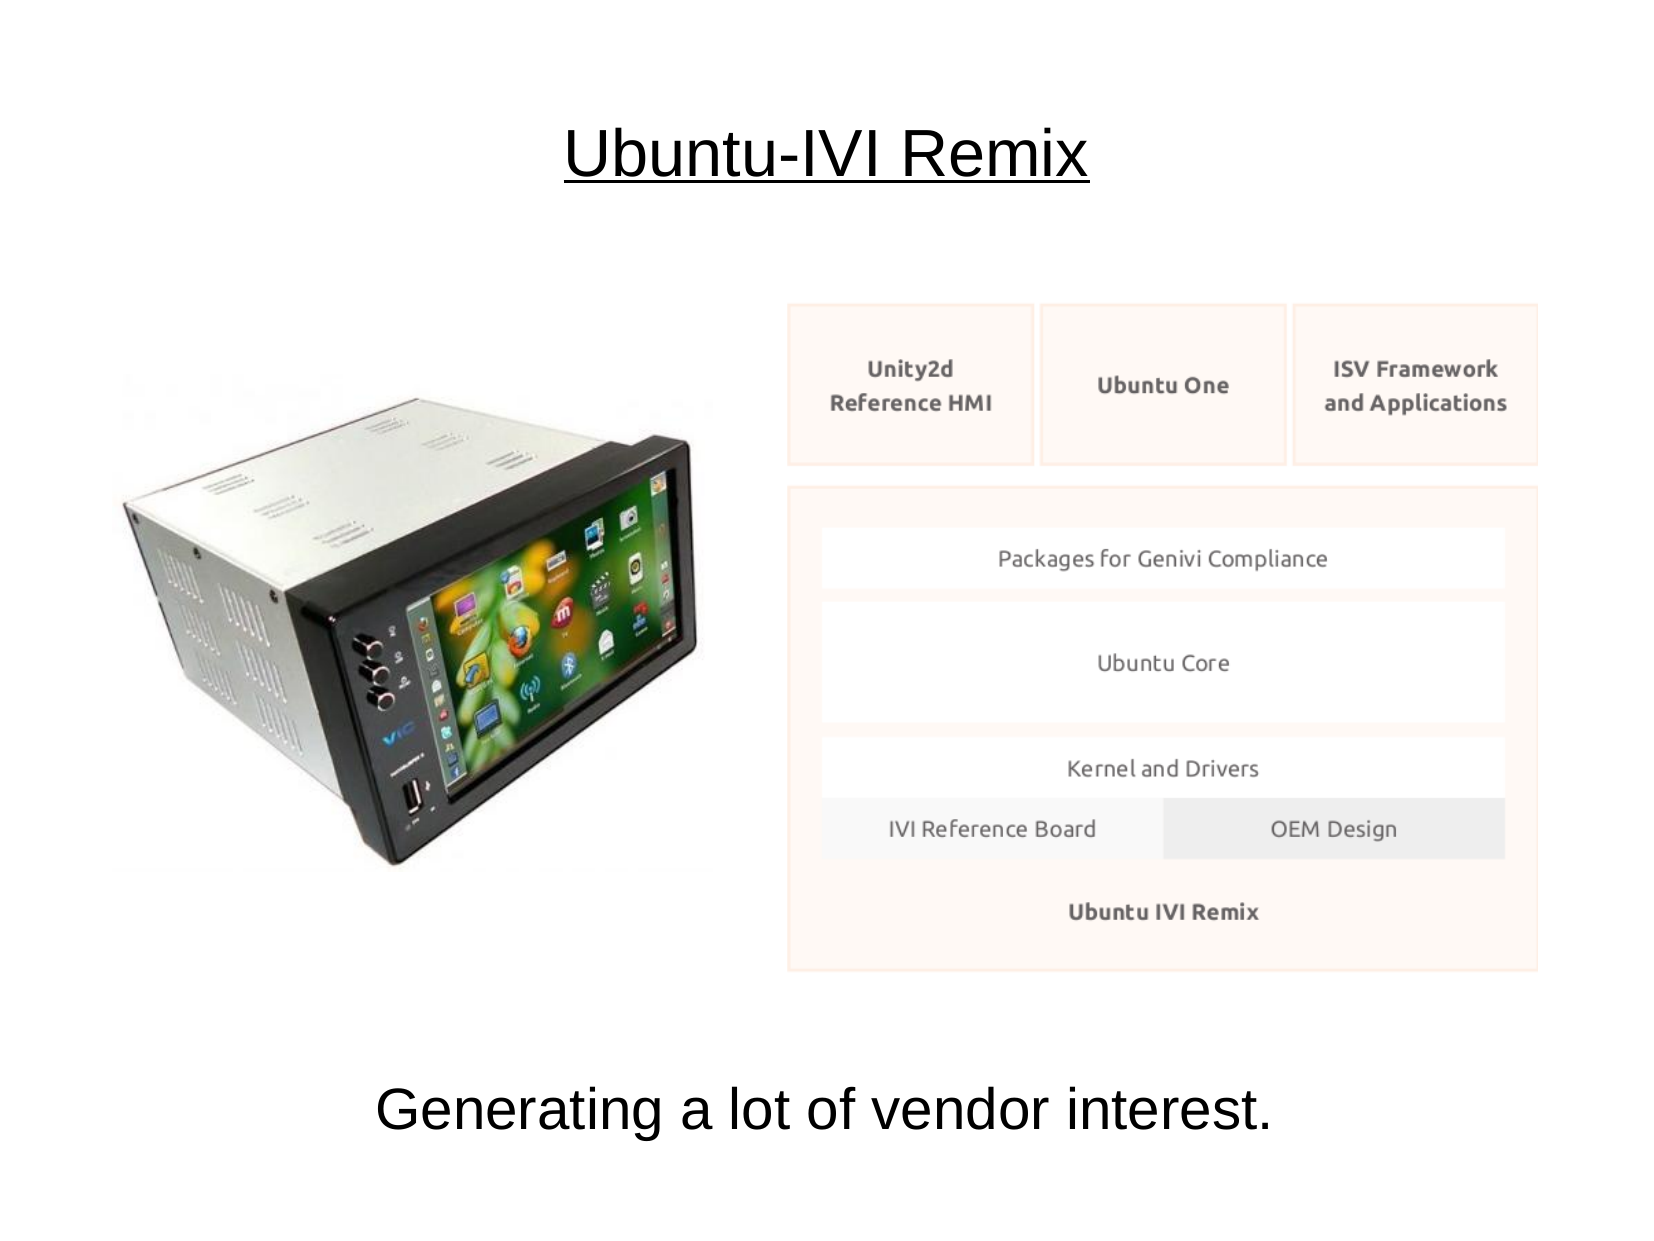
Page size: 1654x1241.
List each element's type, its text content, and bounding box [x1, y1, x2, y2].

picture [112, 374, 713, 872]
text_box Generating a lot of vendor interest. [360, 1069, 1294, 1126]
title Ubuntu-IVI Remix [82, 49, 1571, 257]
picture [787, 299, 1538, 974]
